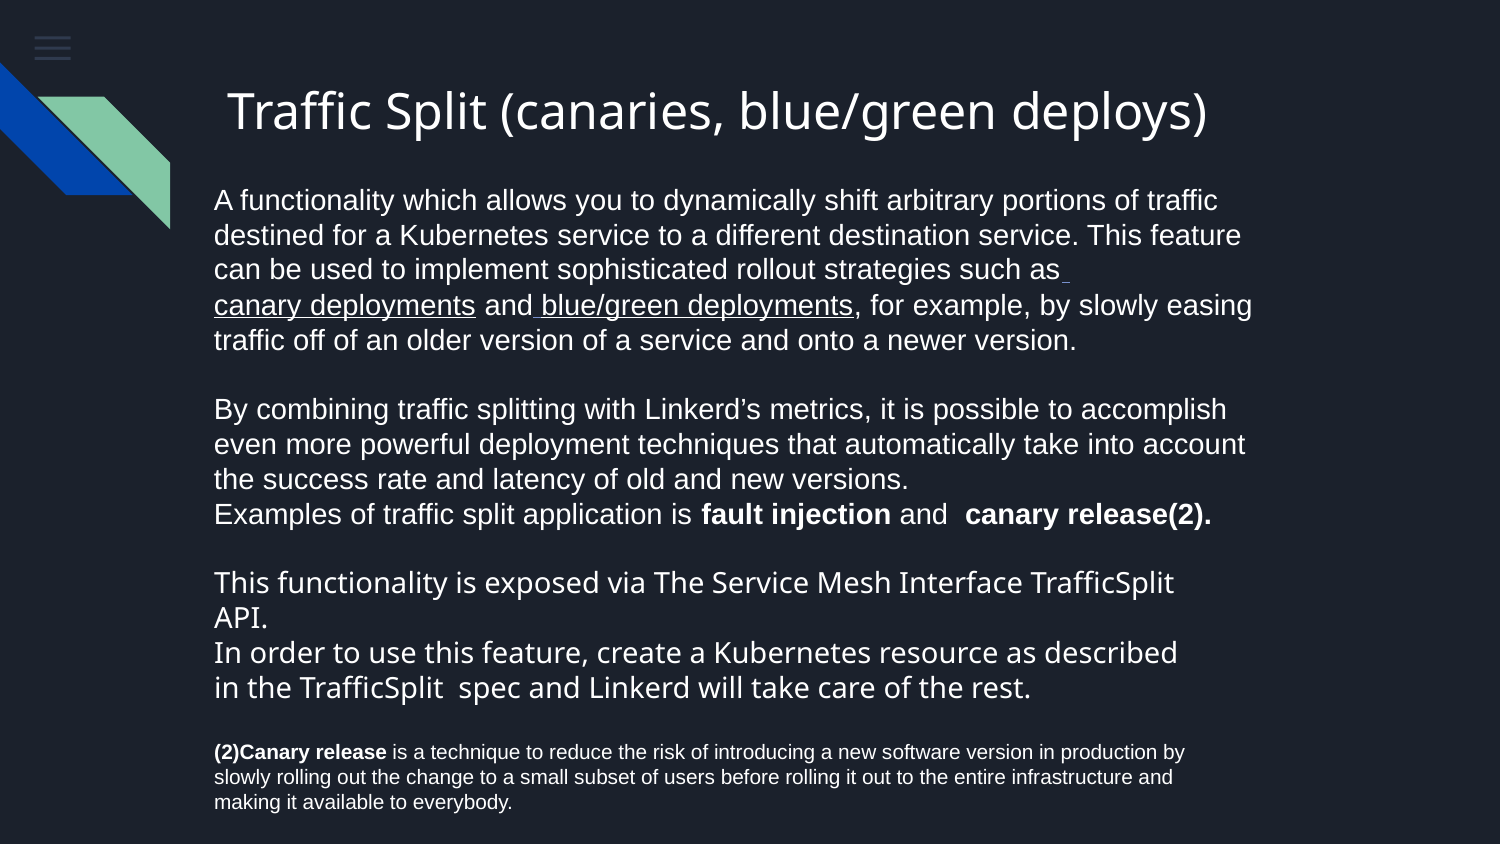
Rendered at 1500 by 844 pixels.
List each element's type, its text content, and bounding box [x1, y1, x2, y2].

text_box This functionality is exposed via The Service Mesh Interface TrafficSplit API. In order to use this feature, create a Kubernetes resource as described in the TrafficSplit spec and Linkerd will take care of the rest. [199, 549, 1216, 720]
text_box (2)Canary release is a technique to reduce the risk of introducing a new software version in production by slowly rolling out the change to a small subset of users before rolling it out to the entire infrastructure and making it available to everybody. [199, 723, 1216, 829]
text_box A functionality which allows you to dynamically shift arbitrary portions of traffic destined for a Kubernetes service to a different destination service. This feature can be used to implement sophisticated rollout strategies such as canary deployments and blue/green deployments, for example, by slowly easing traffic off of an older version of a service and onto a newer version. By combining traffic splitting with Linkerd’s metrics, it is possible to accomplish even more powerful deployment techniques that automatically take into account the success rate and latency of old and new versions. Examples of traffic split application is fault injection and canary release(2). [199, 165, 1301, 546]
title Traffic Split (canaries, blue/green deploys) [212, 64, 1368, 215]
